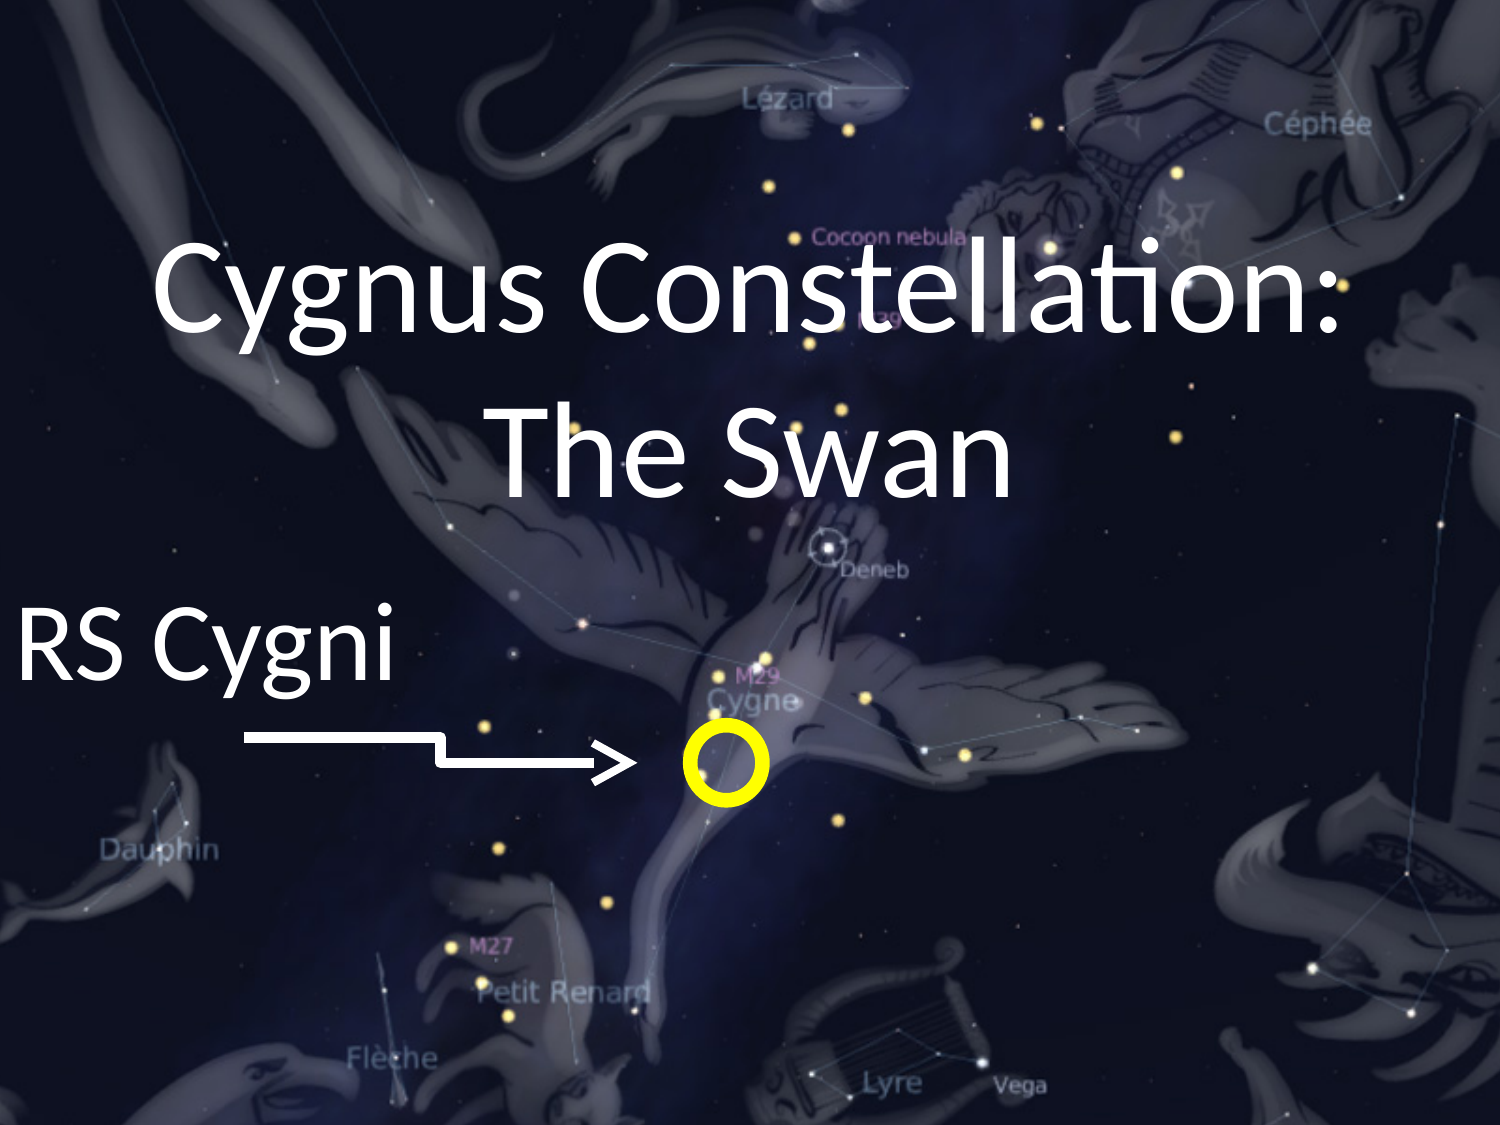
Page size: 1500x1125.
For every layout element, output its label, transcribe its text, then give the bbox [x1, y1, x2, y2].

text_box Cygnus Constellation: The Swan [109, 187, 1391, 533]
picture [0, 0, 1500, 1125]
text_box RS Cygni [0, 560, 550, 711]
